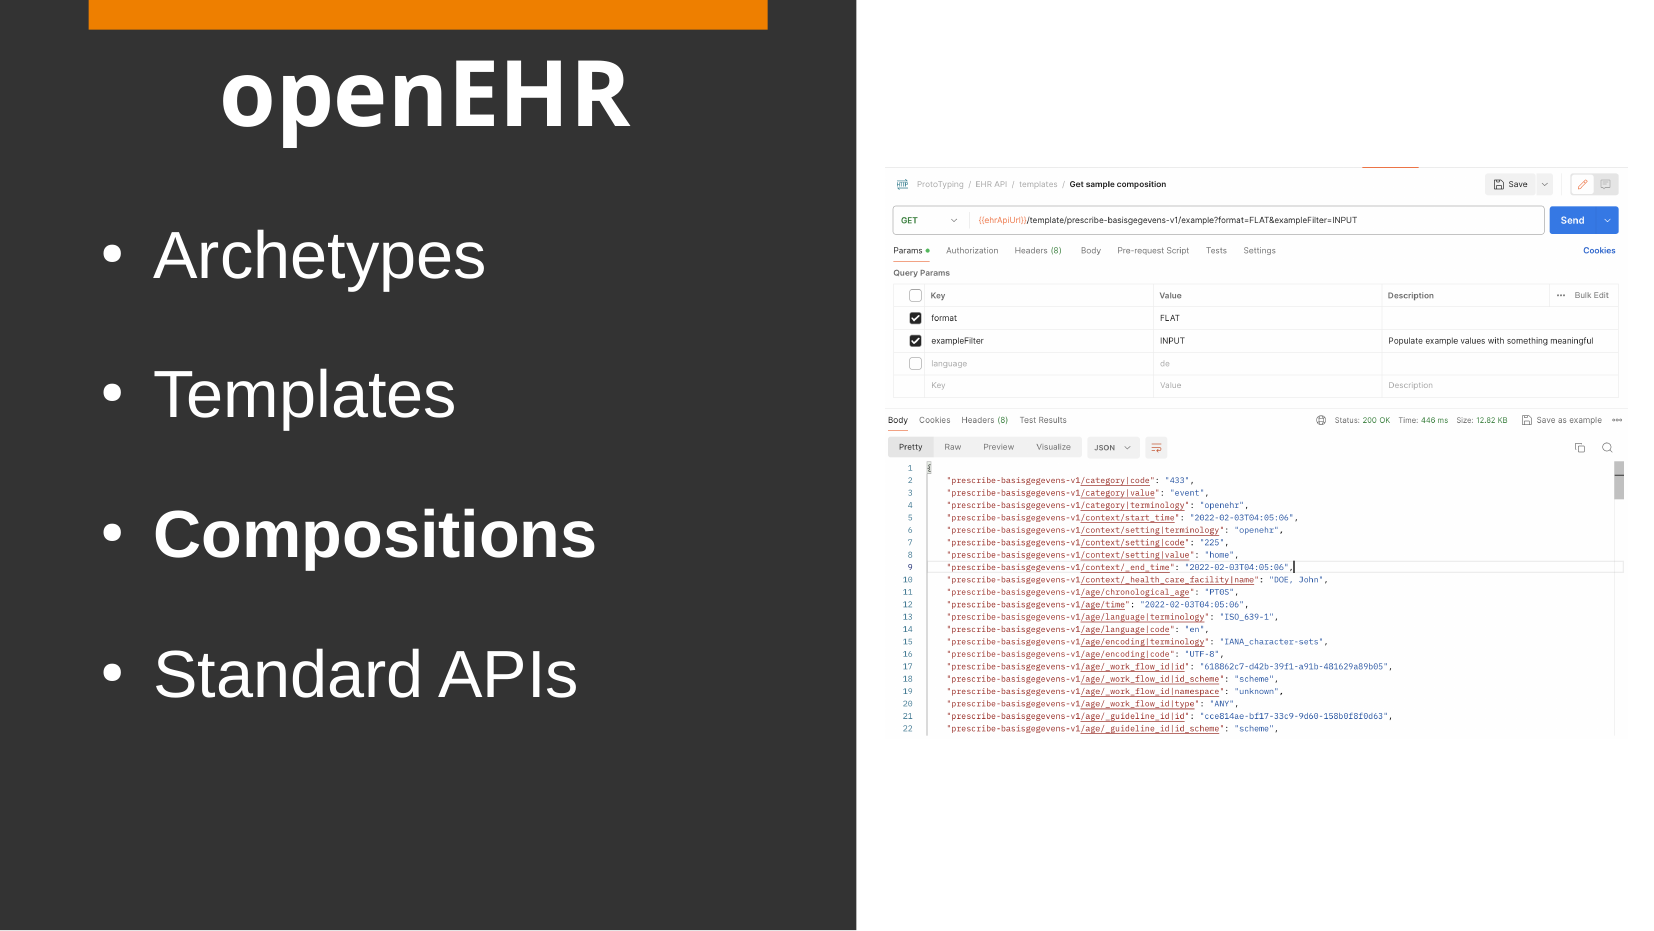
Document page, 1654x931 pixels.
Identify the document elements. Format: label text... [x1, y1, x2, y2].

title openEHR [82, 13, 768, 169]
picture [885, 167, 1628, 739]
list Archetypes Templates Compositions Standard APIs [82, 217, 768, 857]
text_box [0, 0, 857, 931]
